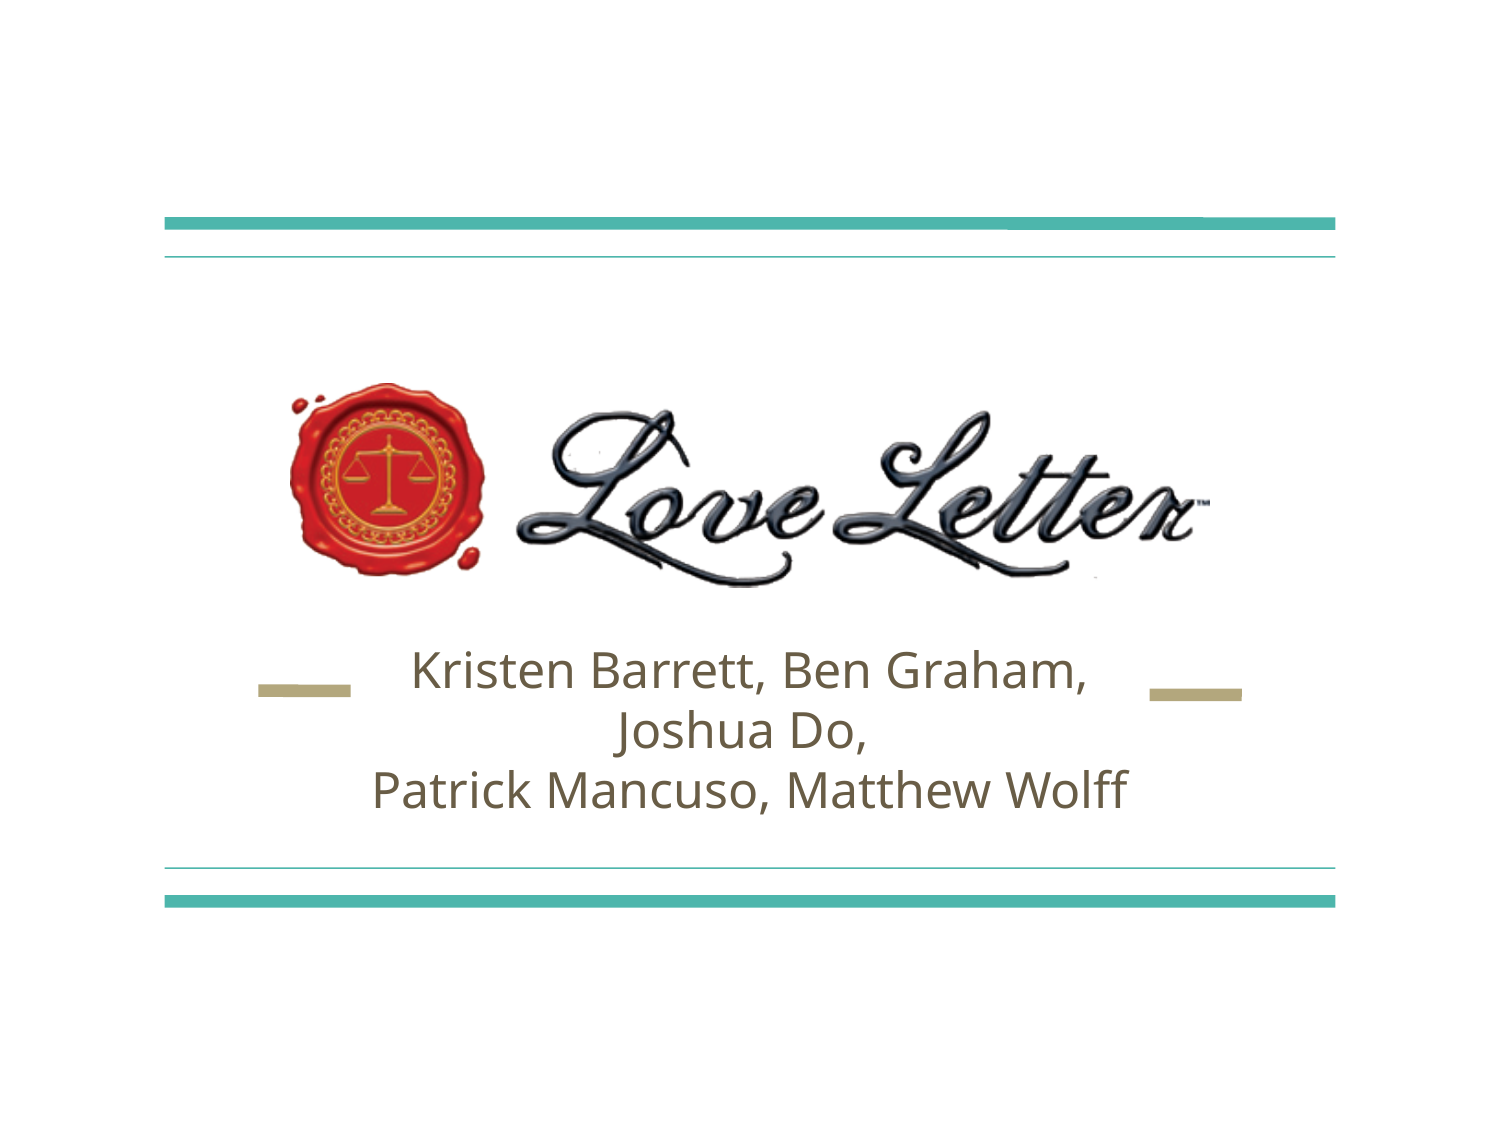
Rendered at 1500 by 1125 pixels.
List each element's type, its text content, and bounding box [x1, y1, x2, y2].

picture [290, 383, 1210, 588]
title [164, 383, 1336, 607]
subtitle Kristen Barrett, Ben Graham, Joshua Do, Patrick Mancuso, Matthew Wolff [350, 623, 1150, 797]
